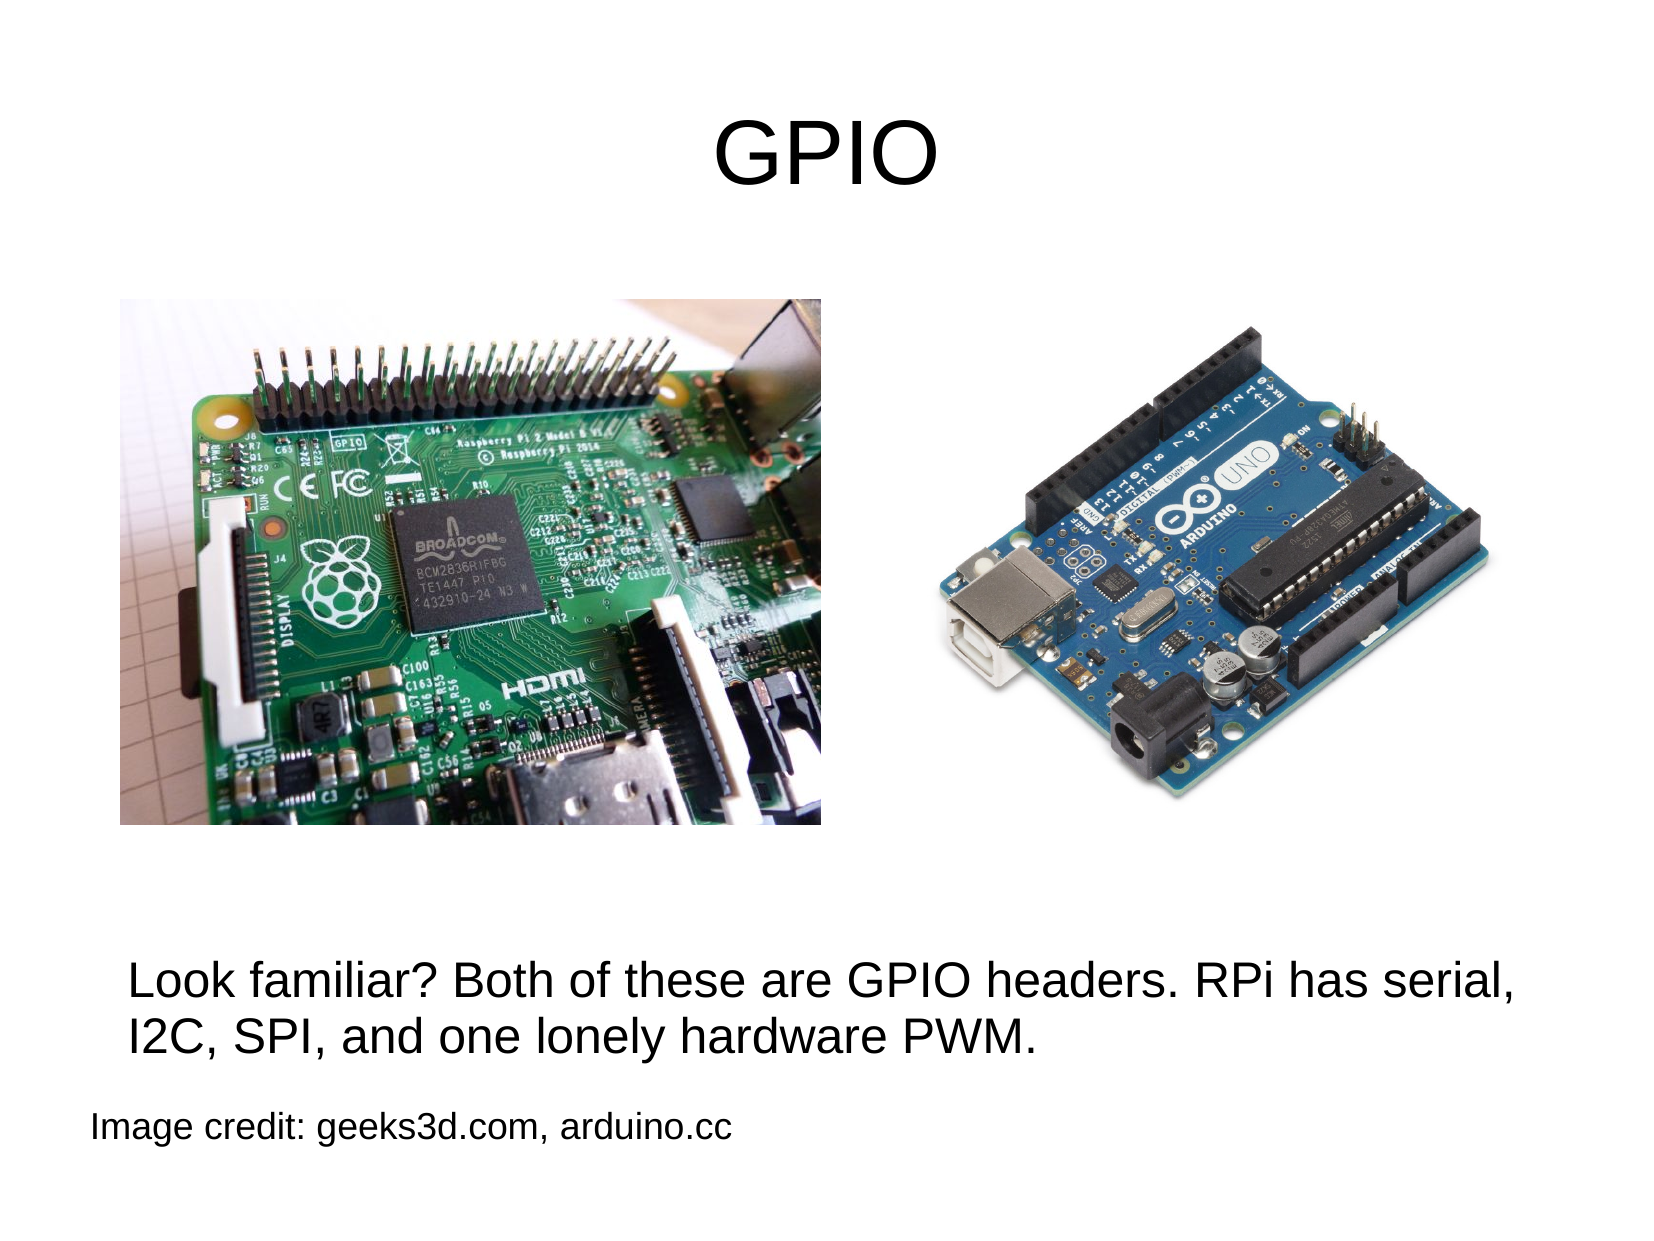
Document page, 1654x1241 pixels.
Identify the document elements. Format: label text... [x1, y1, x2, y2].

text_box Image credit: geeks3d.com, arduino.cc [75, 1098, 748, 1156]
picture [896, 299, 1561, 826]
text_box Look familiar? Both of these are GPIO headers. RPi has serial, I2C, SPI, and one lonely hardware PWM. [112, 945, 1553, 1072]
picture [120, 299, 821, 826]
title GPIO [82, 49, 1571, 257]
